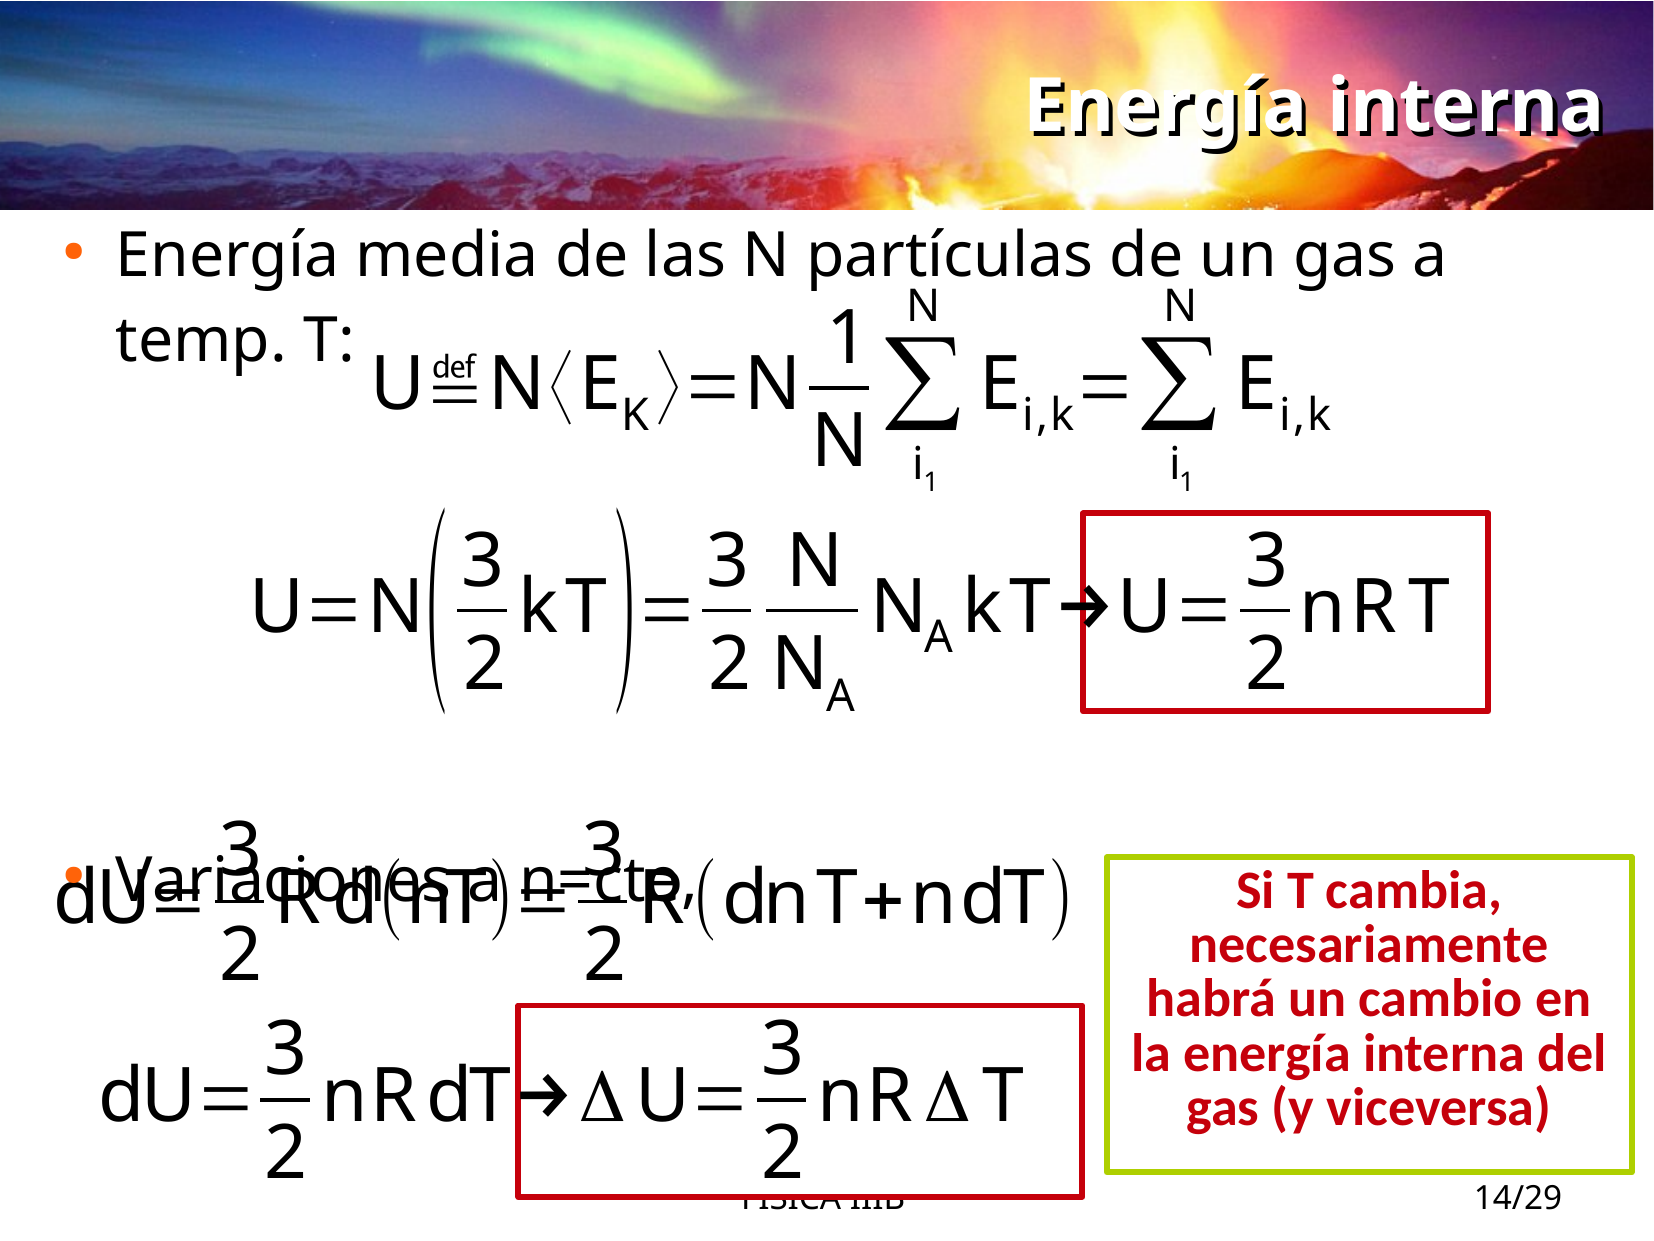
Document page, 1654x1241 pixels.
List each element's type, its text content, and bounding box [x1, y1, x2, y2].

text_box Si T cambia, necesariamente habrá un cambio en la energía interna del gas (y viceversa) [1106, 857, 1632, 1173]
title Energía interna [45, 15, 1606, 191]
picture [0, 1, 1654, 210]
chart [243, 277, 1457, 722]
list Energía media de las N partículas de un gas a temp. T: Variaciones a n=cte, [45, 210, 1606, 1216]
